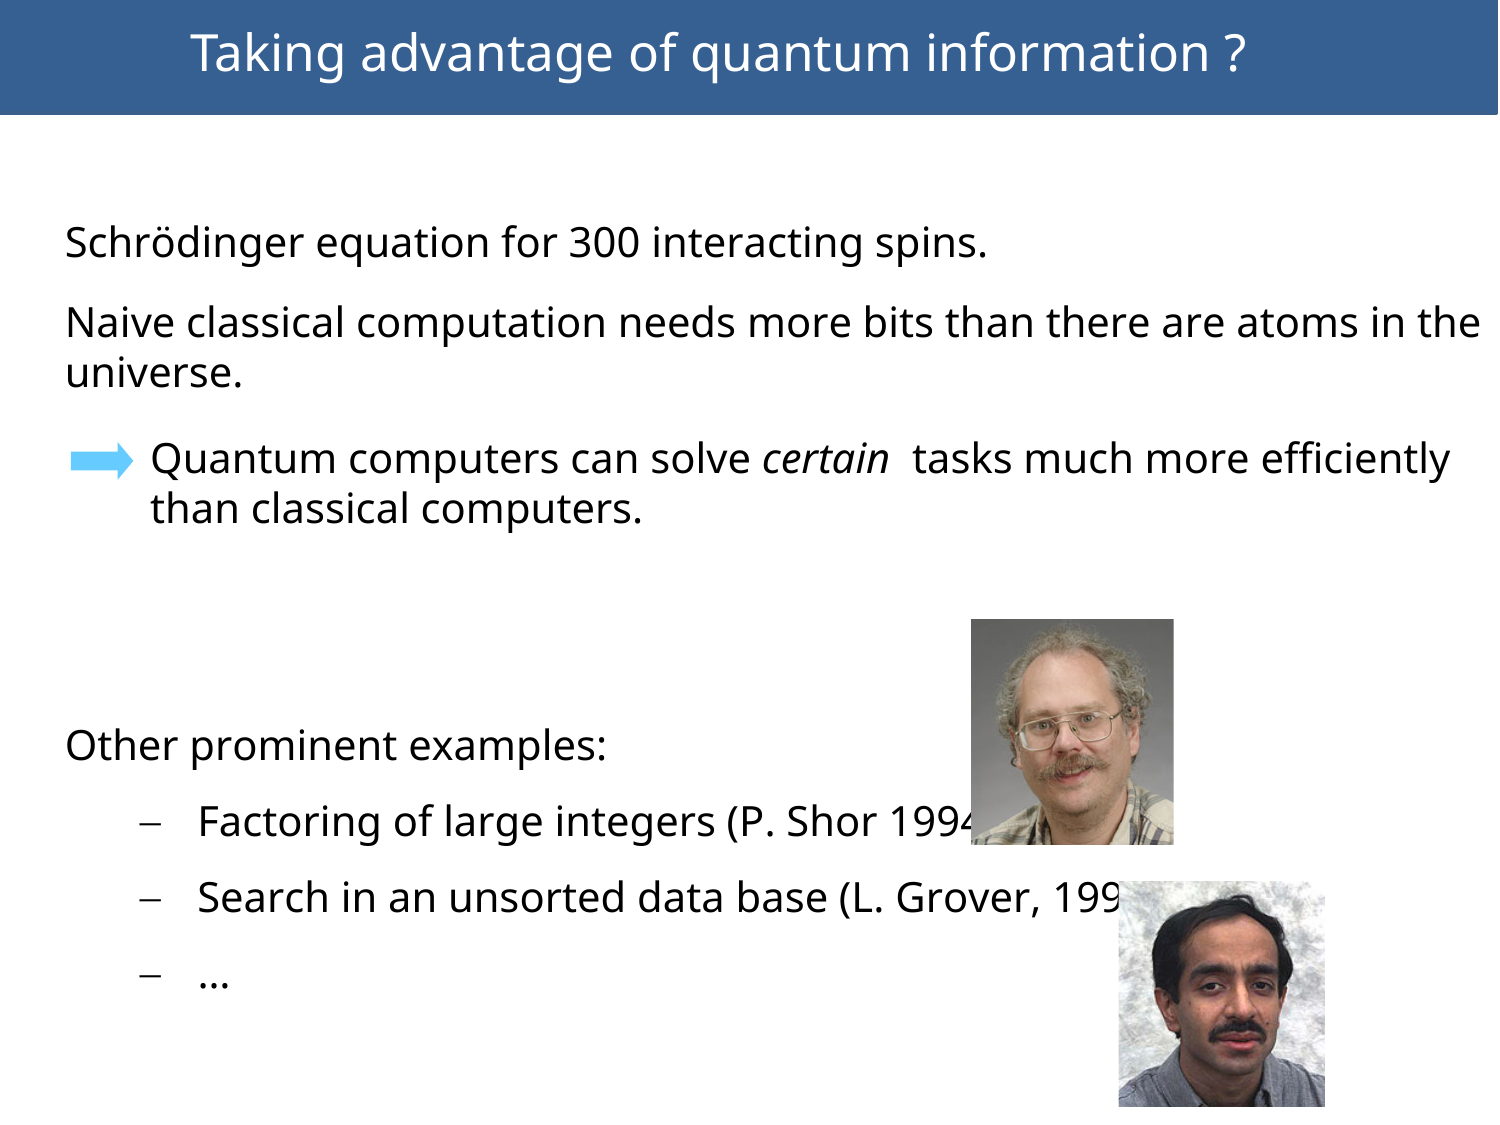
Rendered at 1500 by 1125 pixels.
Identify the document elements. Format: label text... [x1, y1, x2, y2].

list Taking advantage of quantum information ? [156, 18, 1282, 104]
picture [1118, 881, 1325, 1107]
text_box Schrödinger equation for 300 interacting spins. Naive classical computation needs more bits than there are atoms in the universe. [50, 208, 1500, 404]
picture [971, 619, 1174, 845]
text_box [70, 442, 134, 480]
text_box Other prominent examples: Factoring of large integers (P. Shor 1994) Search in an unsorted data base (L. Grover, 1997) … [50, 483, 1500, 1125]
text_box Quantum computers can solve certain tasks much more efficiently than classical computers. [135, 423, 1496, 483]
